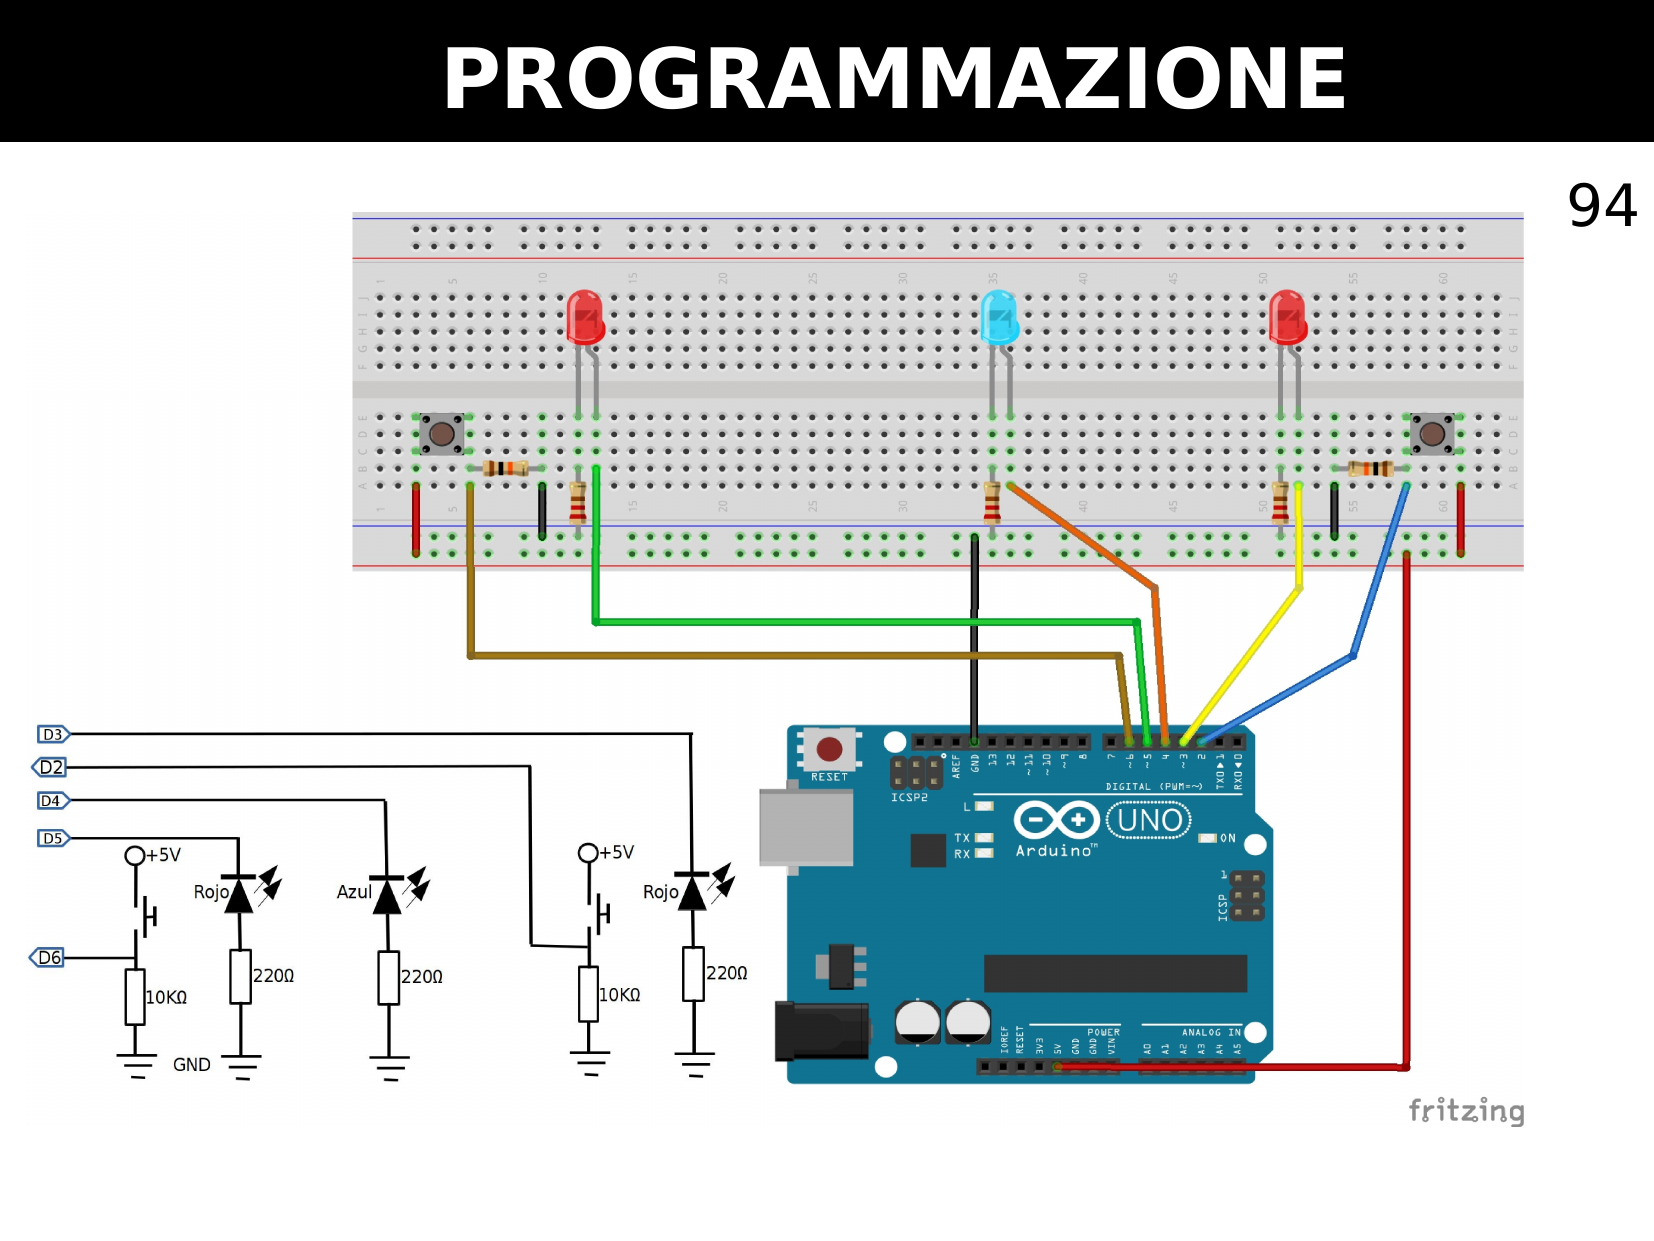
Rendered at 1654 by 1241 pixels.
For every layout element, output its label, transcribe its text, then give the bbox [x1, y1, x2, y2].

picture [26, 212, 1524, 1127]
text_box [0, 0, 1654, 142]
text_box PROGRAMMAZIONE [425, 23, 1366, 136]
text_box 94 [1551, 165, 1654, 249]
